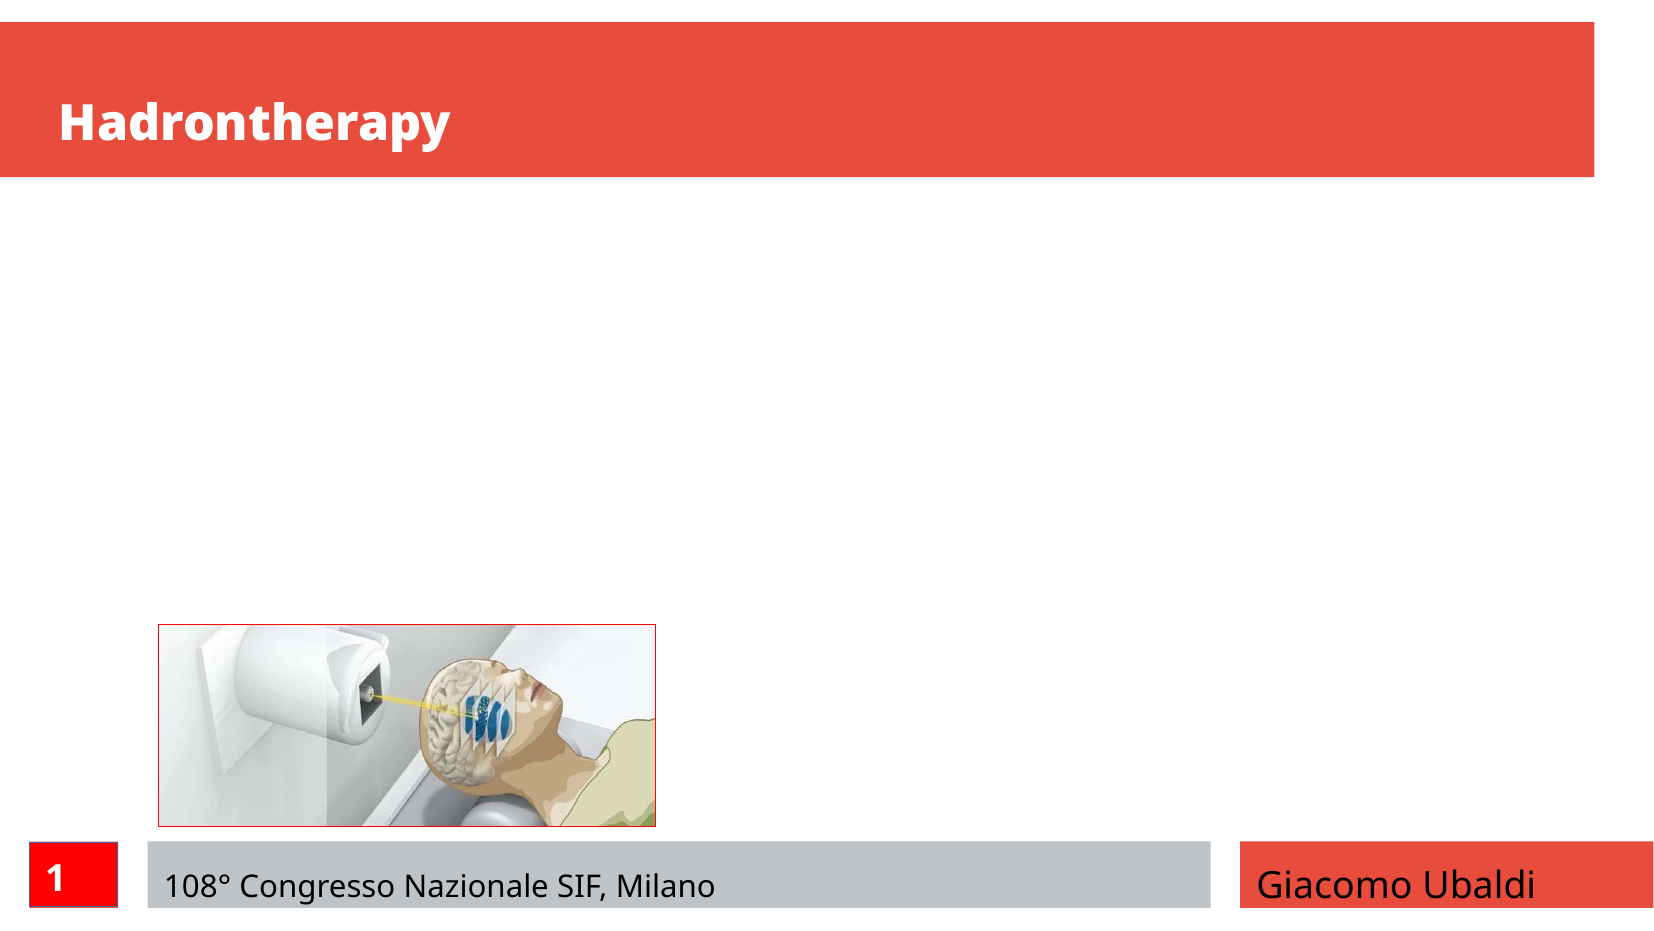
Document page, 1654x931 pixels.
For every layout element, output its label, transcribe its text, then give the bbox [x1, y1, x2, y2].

text_box 1 [30, 844, 86, 903]
text_box 108° Congresso Nazionale SIF, Milano [149, 856, 1300, 931]
title Hadrontherapy [59, 44, 1595, 156]
text_box Giacomo Ubaldi [1241, 850, 1568, 910]
text_box [29, 842, 118, 907]
picture [158, 624, 656, 827]
